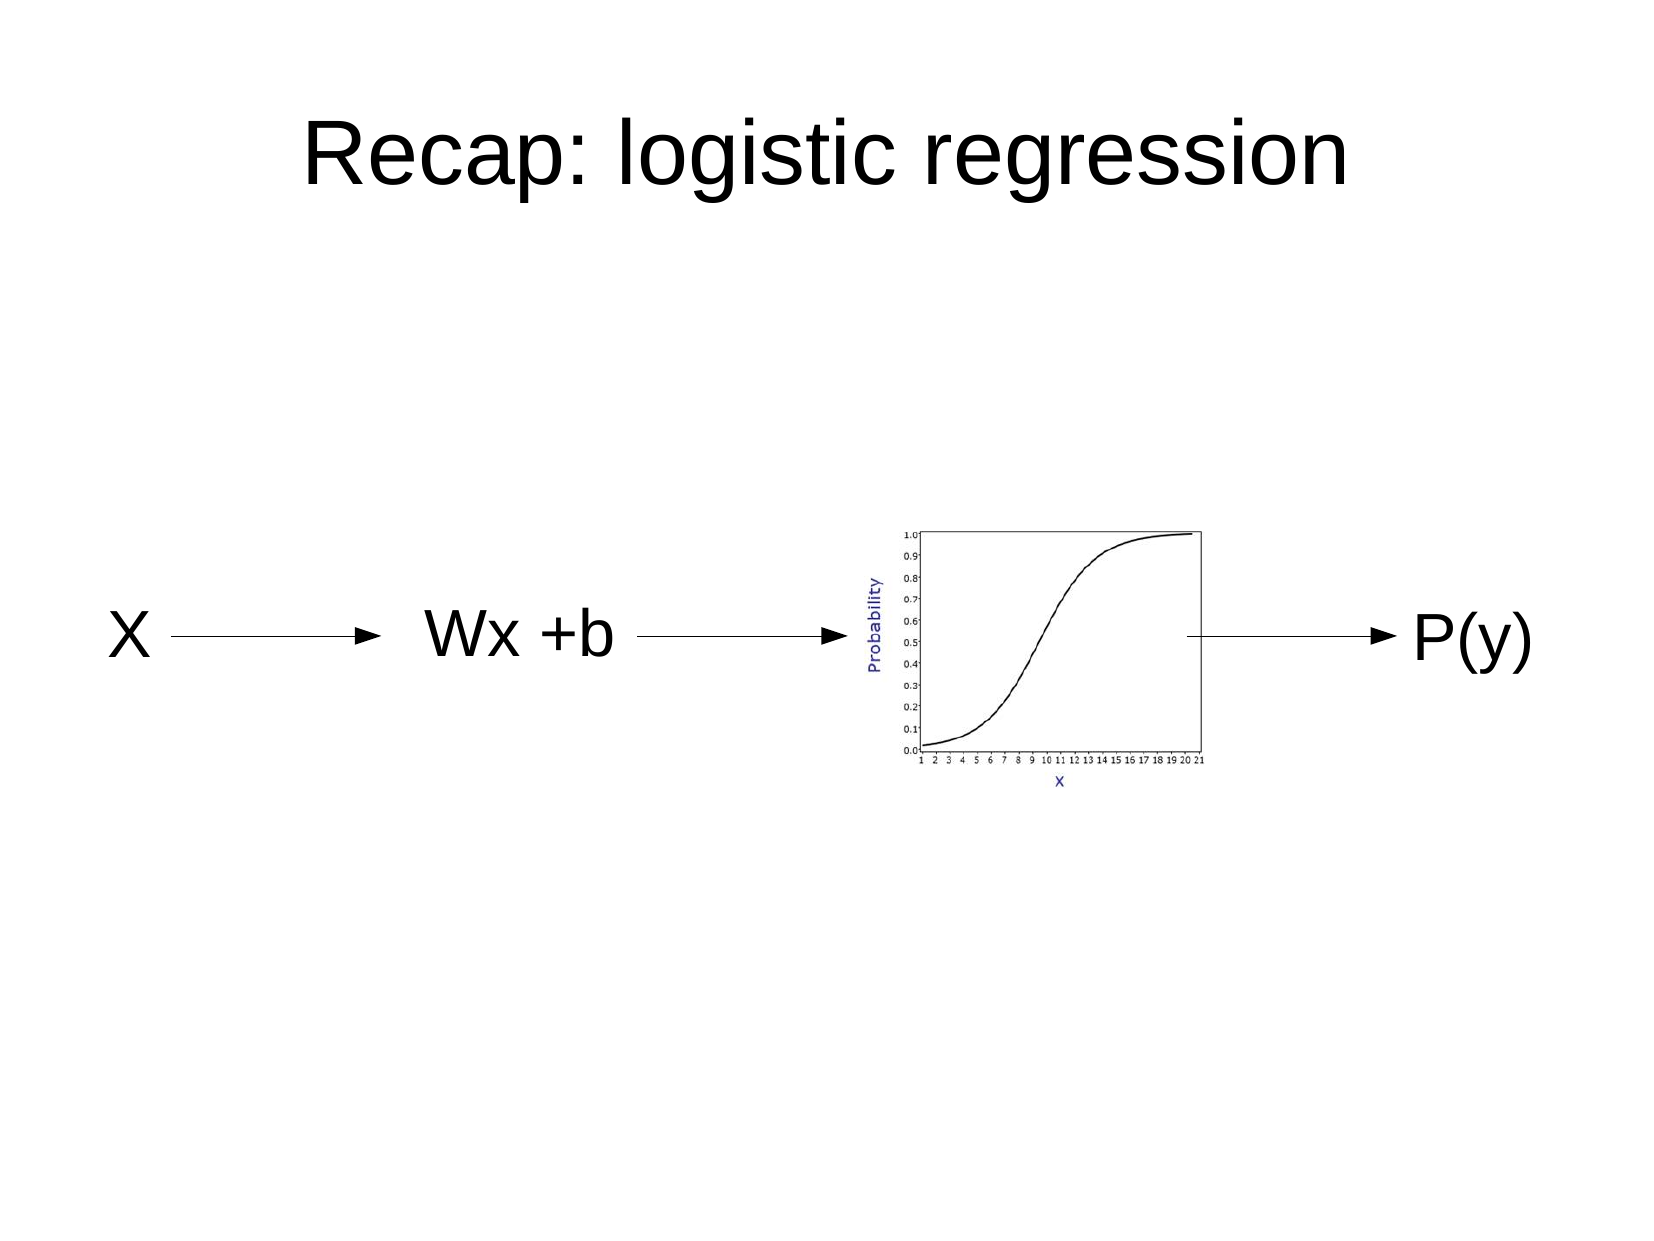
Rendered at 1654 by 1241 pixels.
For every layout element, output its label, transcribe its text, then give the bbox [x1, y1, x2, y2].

list Wx +b [353, 596, 736, 741]
title Recap: logistic regression [82, 49, 1571, 257]
picture [864, 515, 1210, 789]
text_box P(y) [1341, 600, 1596, 706]
text_box X [37, 596, 171, 687]
